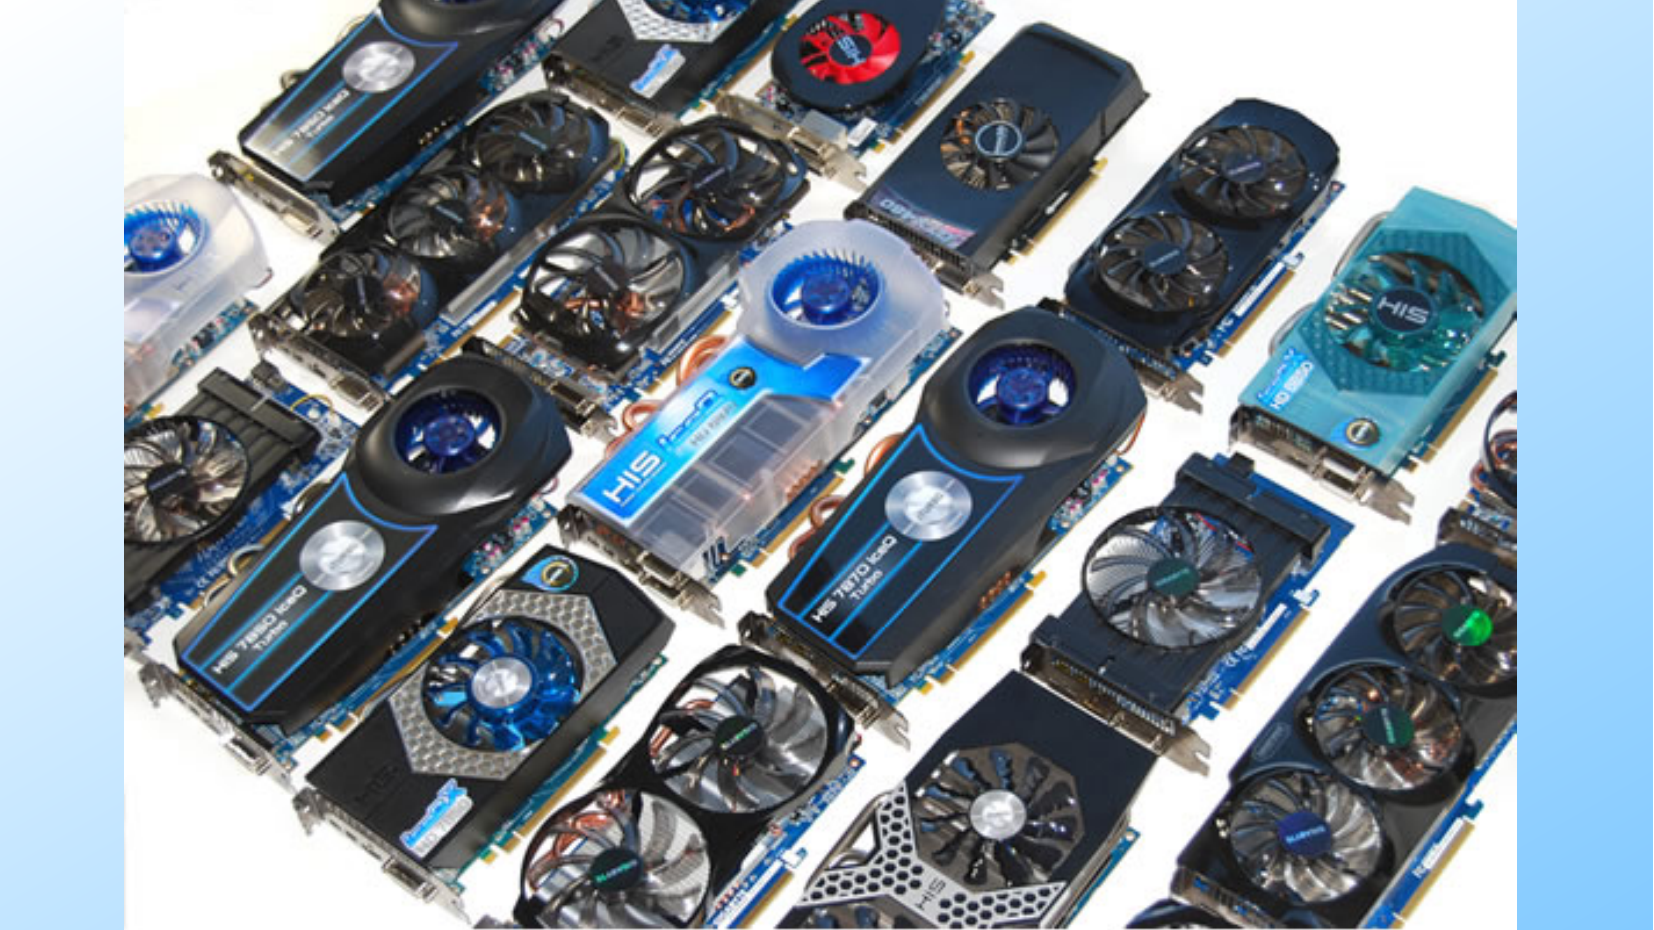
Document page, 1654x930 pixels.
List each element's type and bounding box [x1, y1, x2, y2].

picture [124, 0, 1517, 930]
